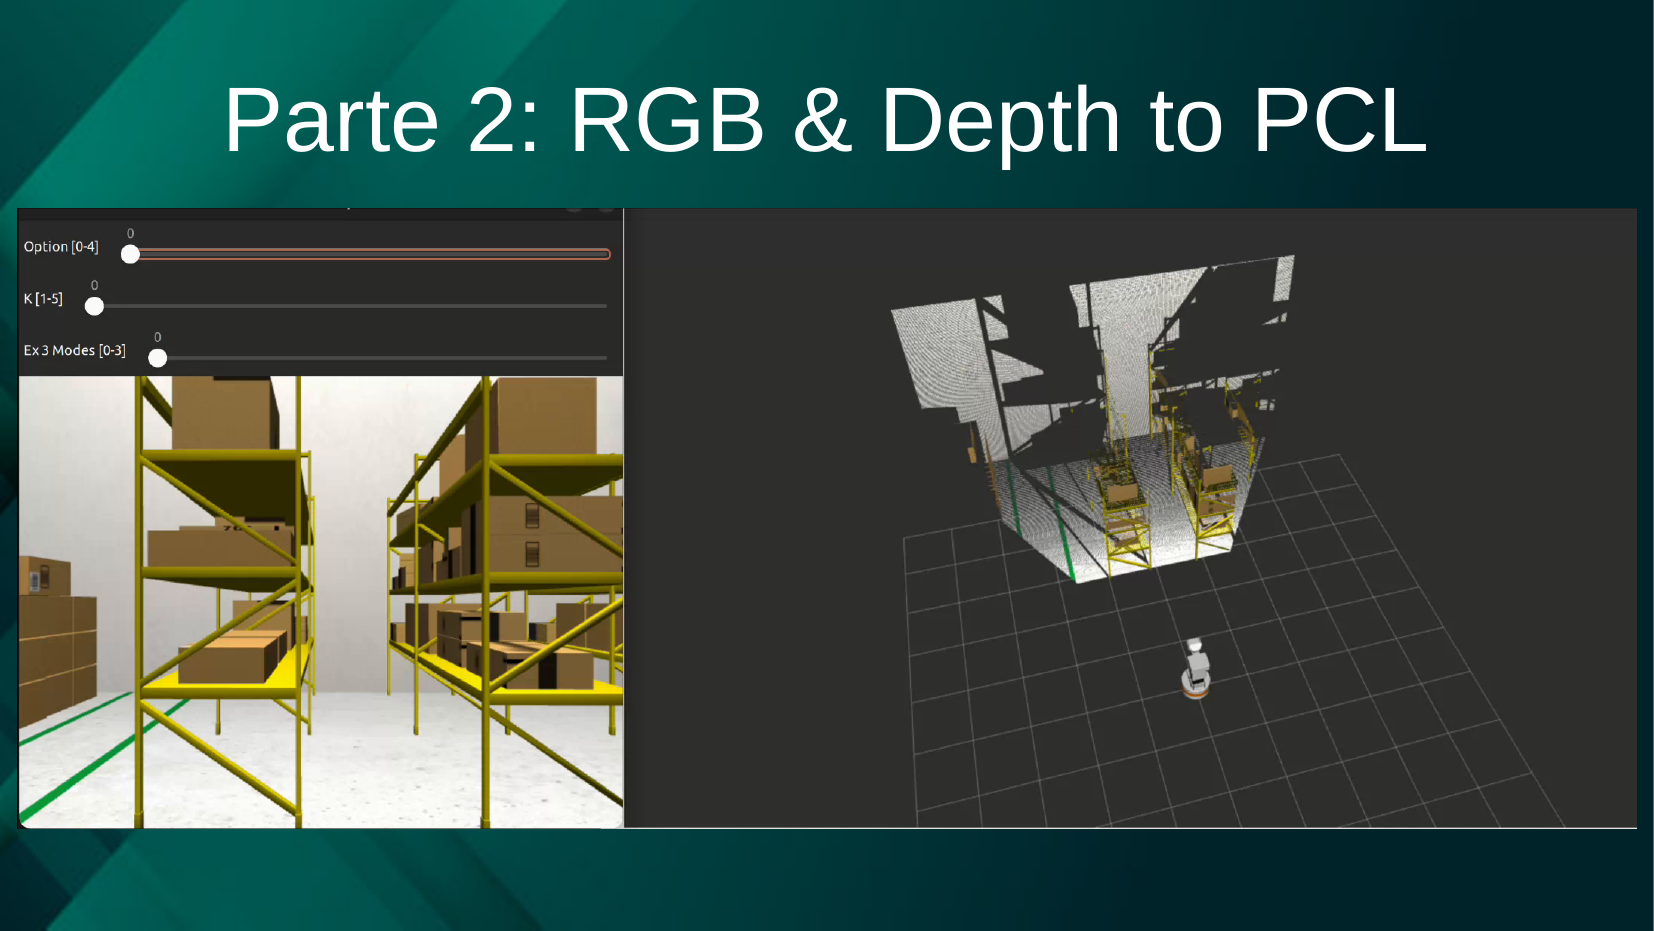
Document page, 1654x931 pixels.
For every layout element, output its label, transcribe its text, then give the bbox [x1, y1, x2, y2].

picture [0, 0, 1654, 931]
text_box [16, 207, 1637, 830]
title Parte 2: RGB & Depth to PCL [82, 37, 1571, 193]
